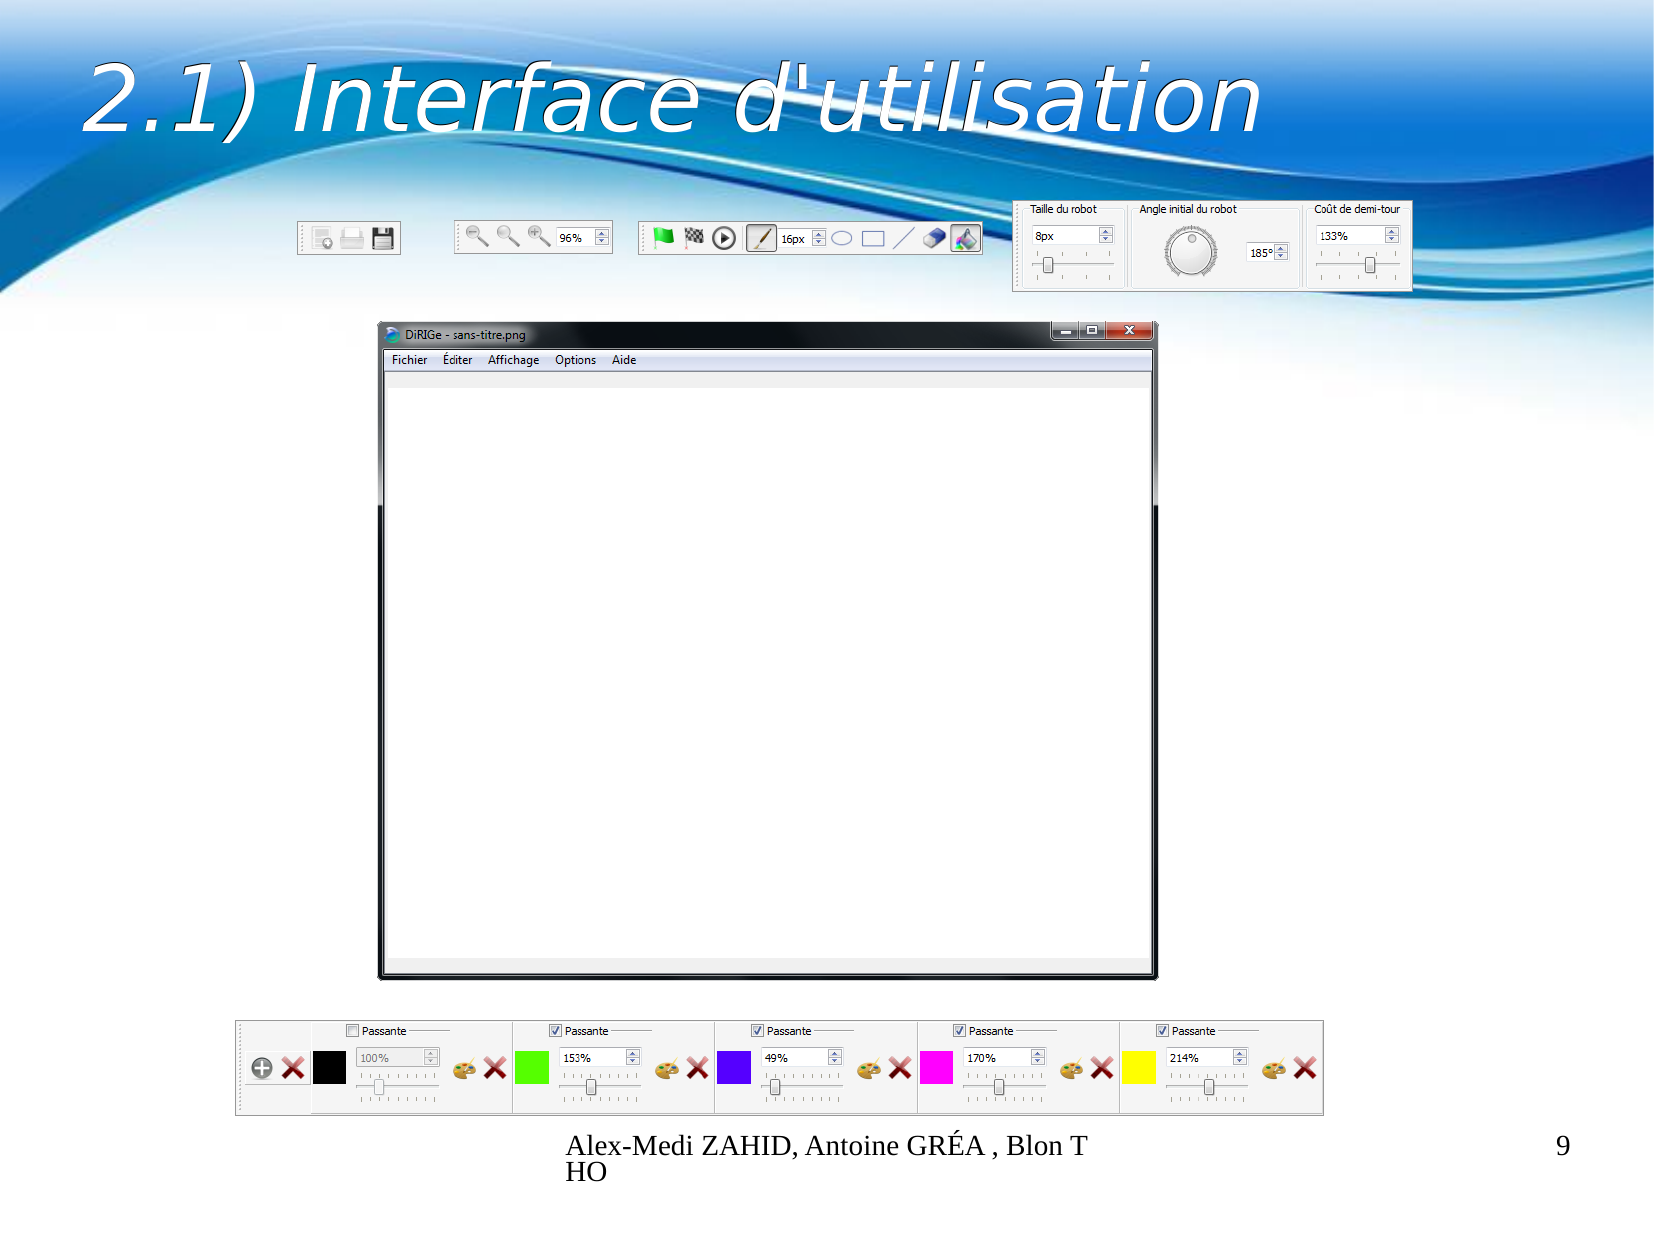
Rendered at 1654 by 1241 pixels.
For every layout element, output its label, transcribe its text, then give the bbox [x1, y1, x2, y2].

title 2.1) Interface d'utilisation [82, 45, 1571, 261]
picture [0, 0, 1654, 1241]
